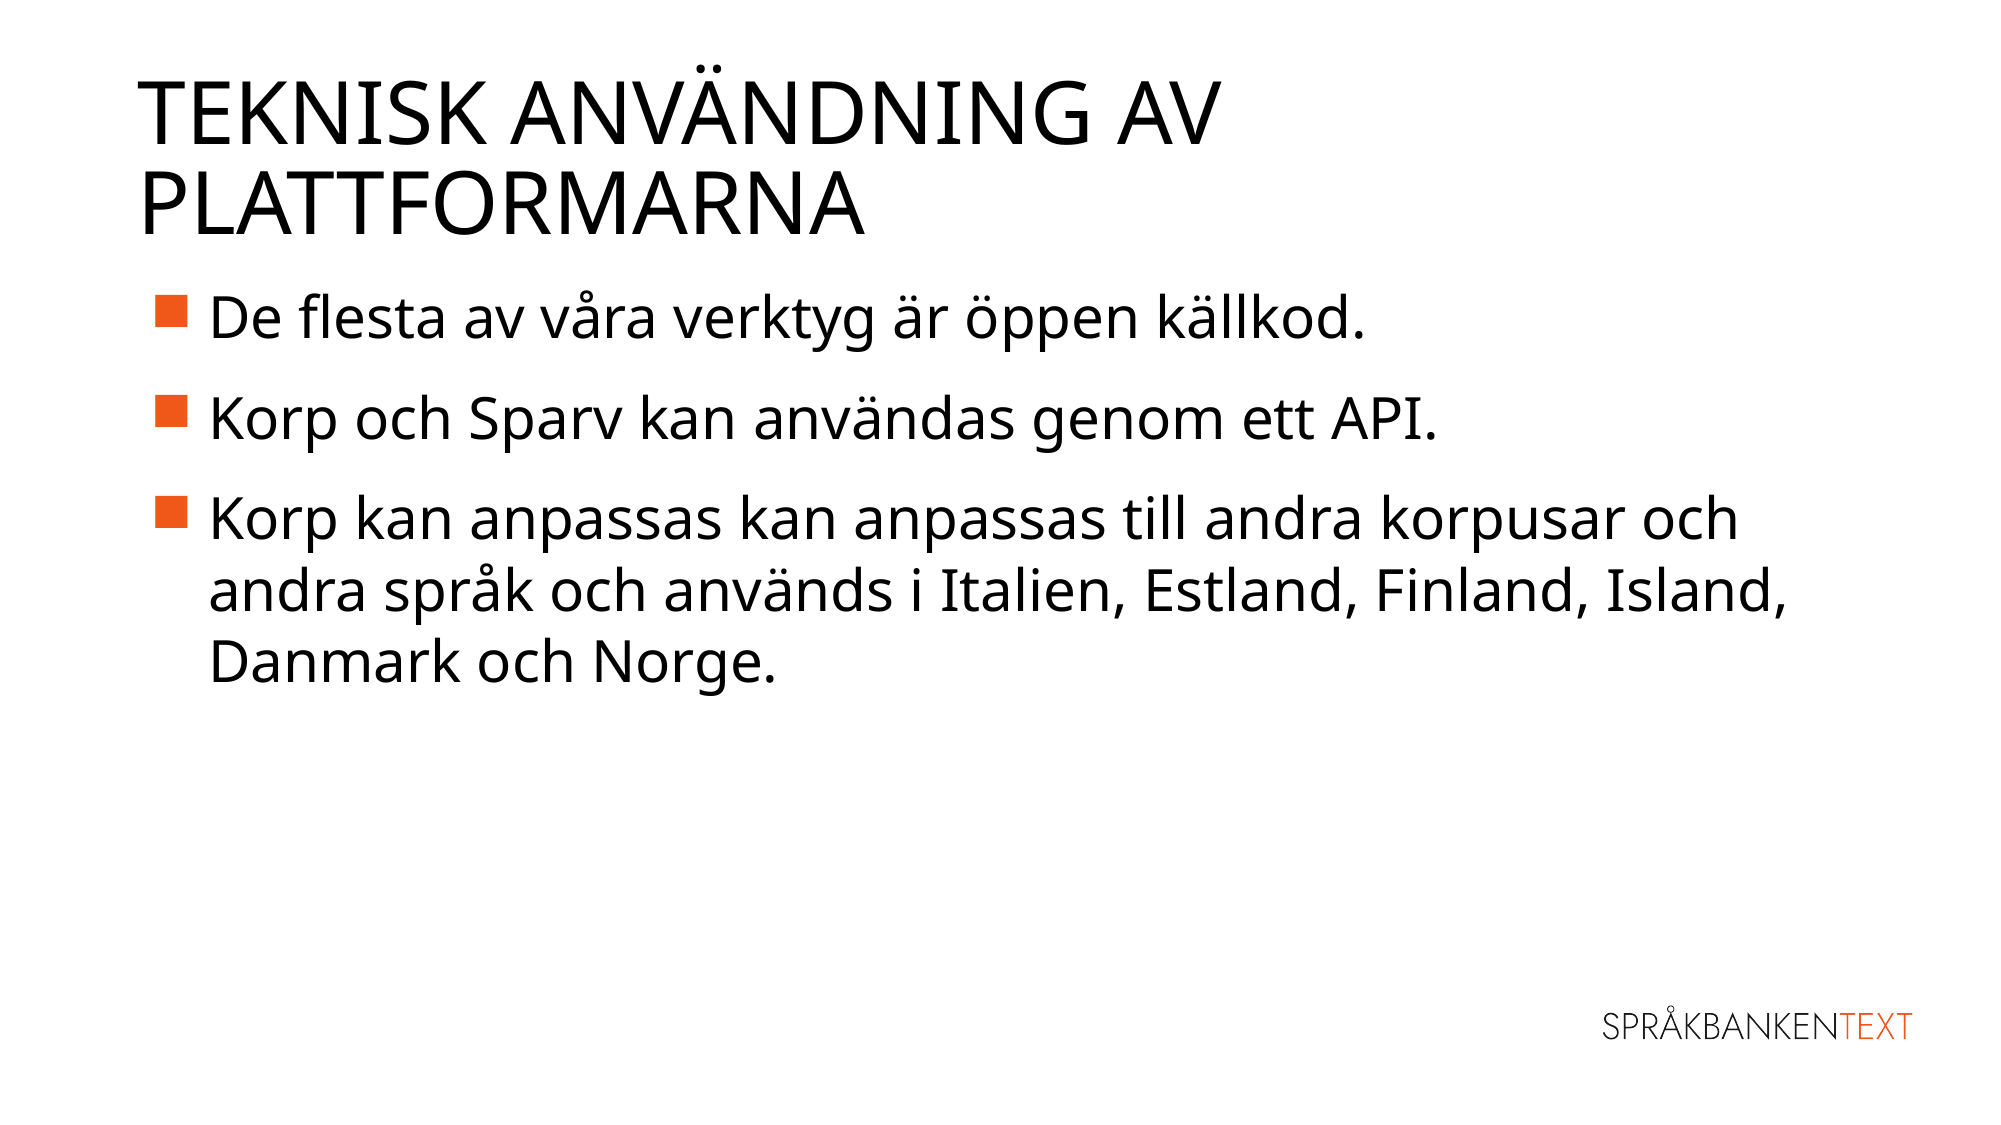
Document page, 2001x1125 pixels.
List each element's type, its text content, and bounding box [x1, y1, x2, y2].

list De flesta av våra verktyg är öppen källkod. Korp och Sparv kan användas genom ett API. Korp kan anpassas kan anpassas till andra korpusar och andra språk och används i Italien, Estland, Finland, Island, Danmark och Norge. [137, 281, 1861, 697]
title Teknisk användning av plattformarna [137, 67, 1863, 258]
picture [1600, 998, 1959, 1125]
